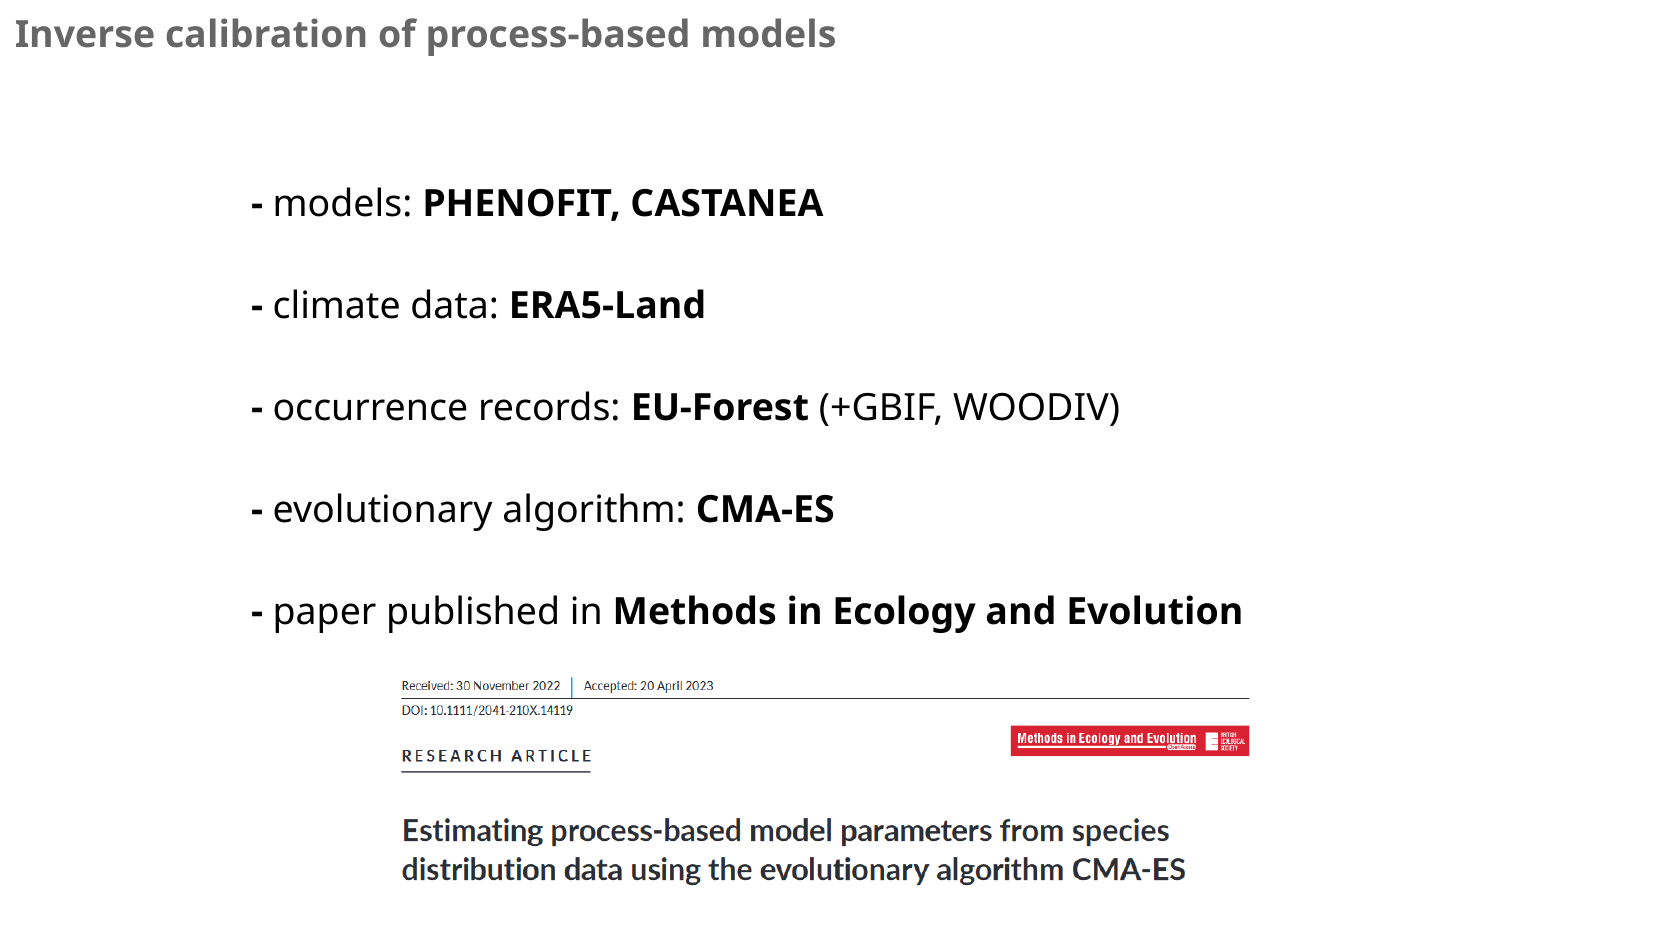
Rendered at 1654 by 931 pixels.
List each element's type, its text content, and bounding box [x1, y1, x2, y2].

text_box Inverse calibration of process-based models [0, 0, 1654, 118]
picture [390, 667, 1264, 905]
text_box - models: PHENOFIT, CASTANEA - climate data: ERA5-Land - occurrence records: EU-Forest (+GBIF, WOODIV) - evolutionary algorithm: CMA-ES - paper published in Methods in Ecology and Evolution [236, 118, 1418, 827]
